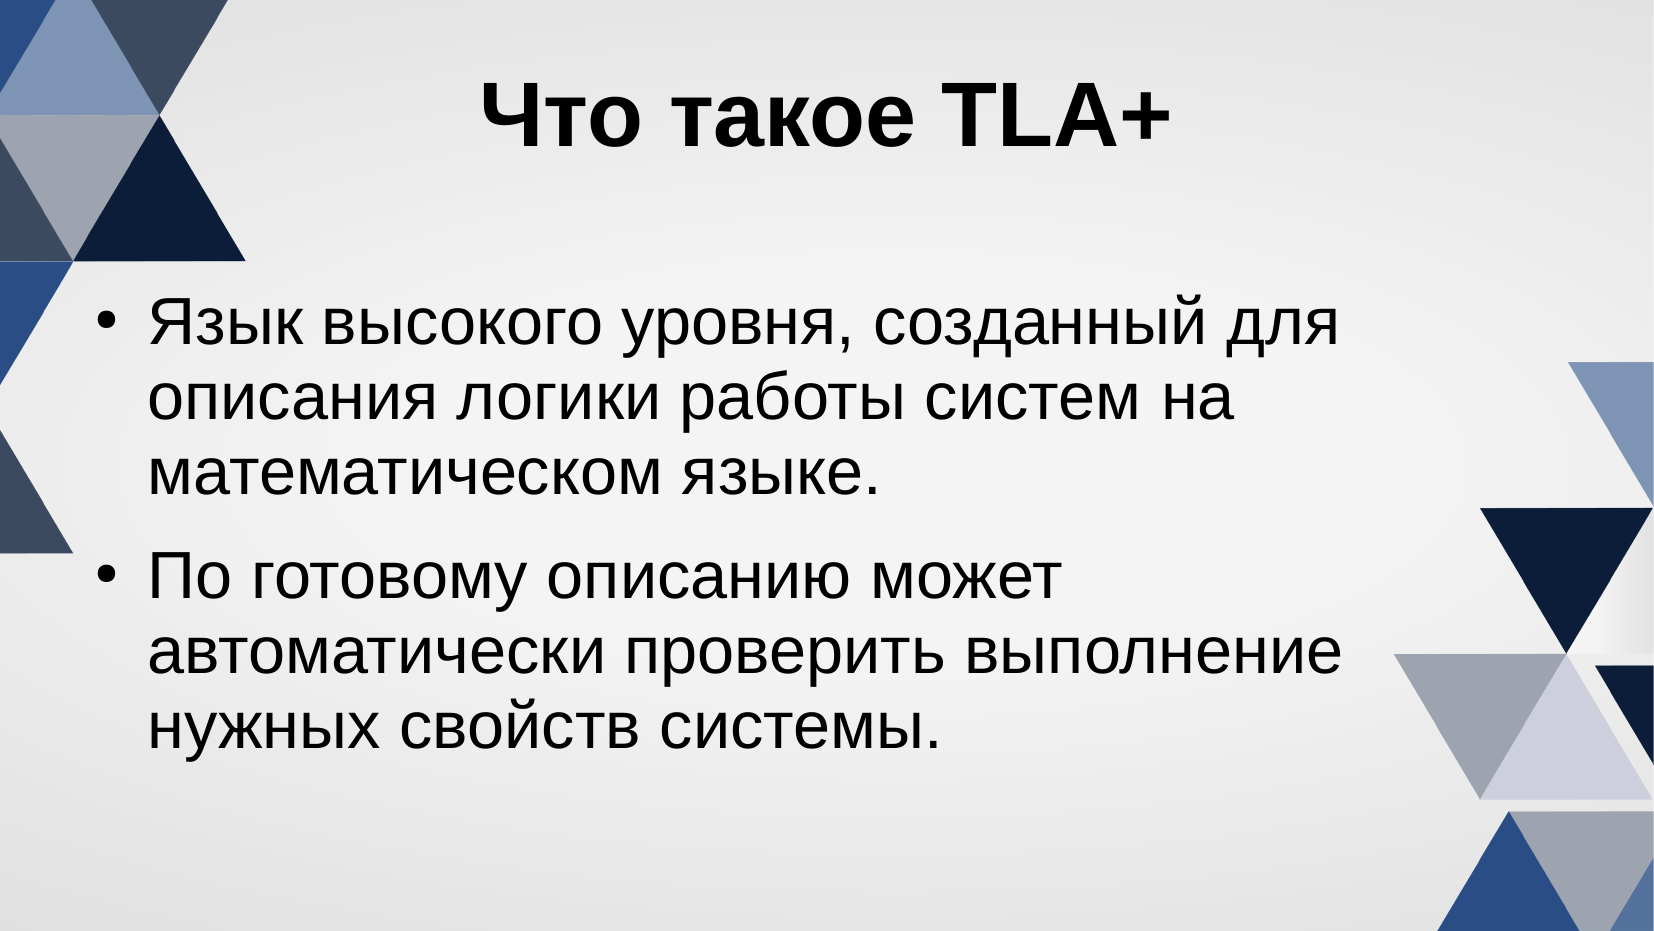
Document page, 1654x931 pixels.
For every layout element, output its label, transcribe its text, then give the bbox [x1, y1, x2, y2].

picture [0, 0, 1654, 931]
title Что такое TLA+ [82, 37, 1571, 193]
list Язык высокого уровня, созданный для описания логики работы систем на математическом языке. По готовому описанию может автоматически проверить выполнение нужных свойств системы. [76, 284, 1447, 905]
